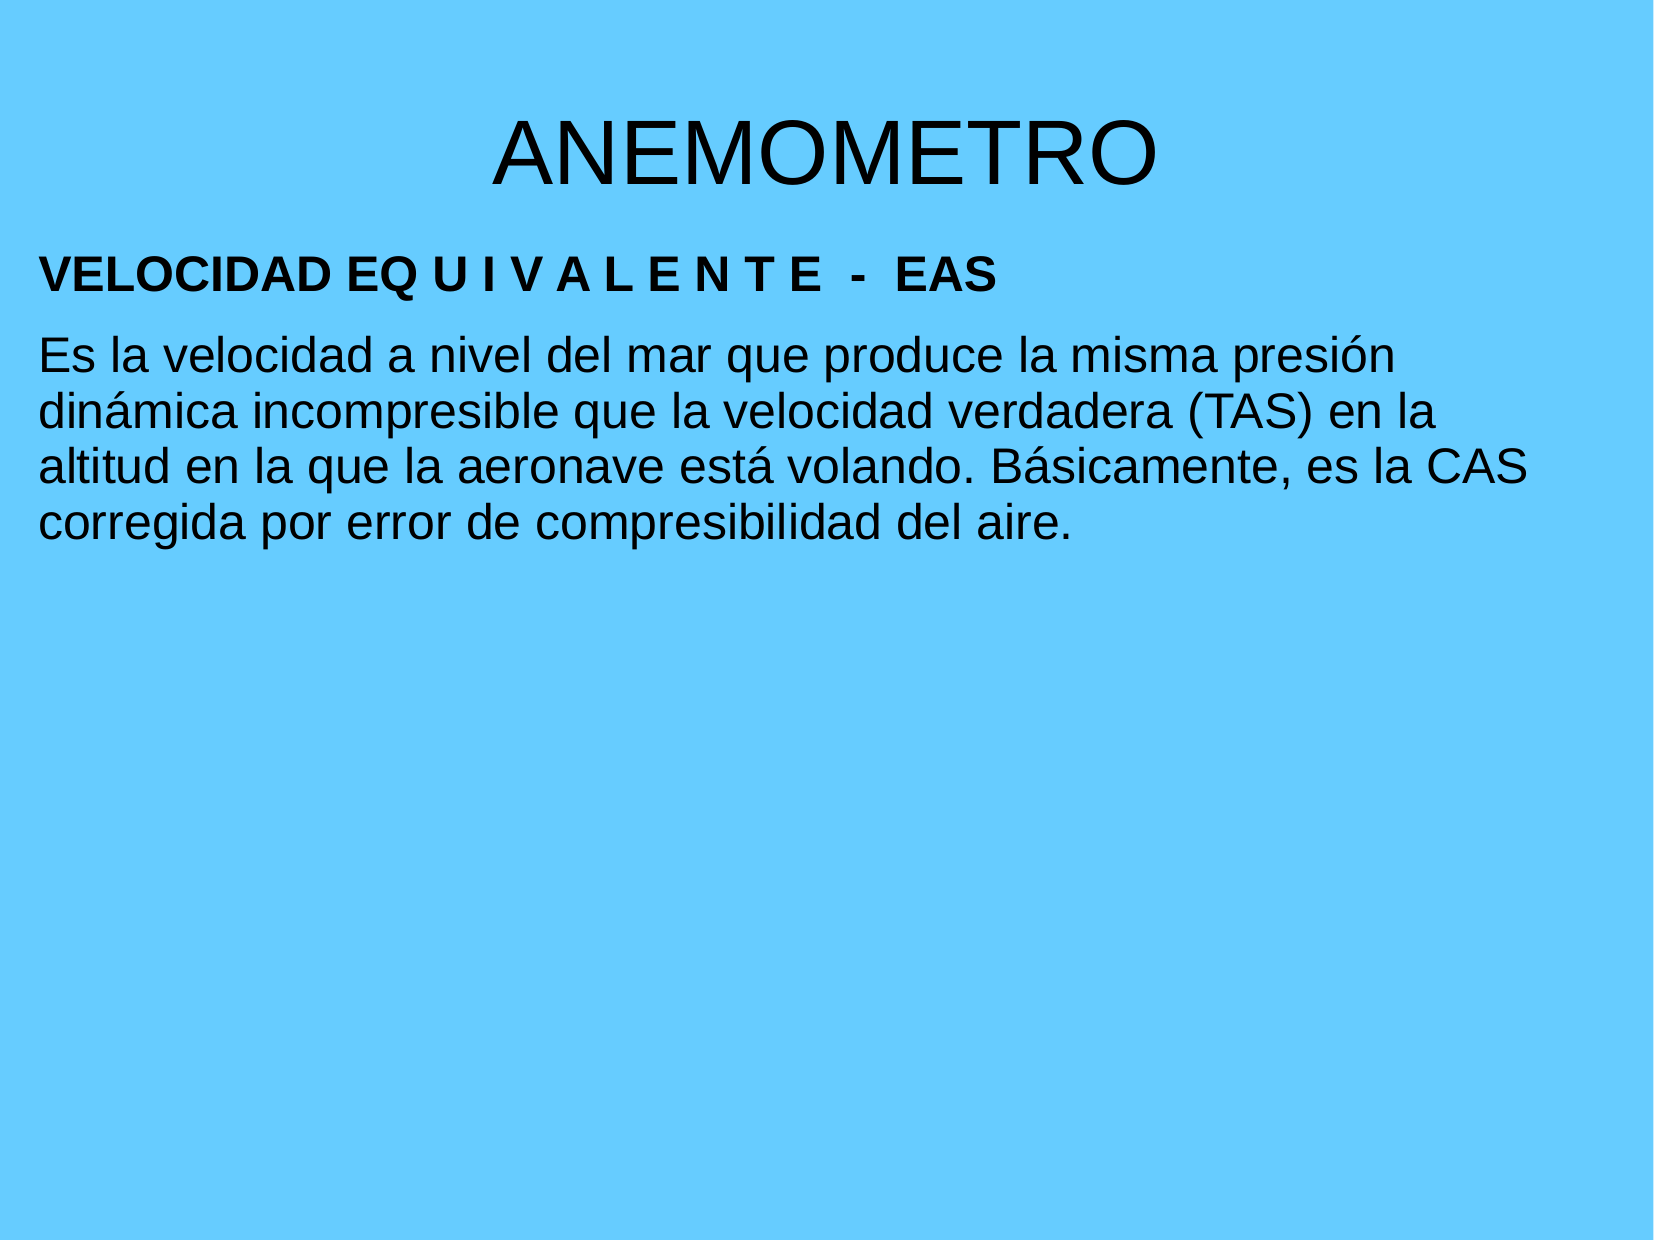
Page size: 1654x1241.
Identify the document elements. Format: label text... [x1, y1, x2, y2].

text_box VELOCIDAD EQ U I V A L E N T E - EAS Es la velocidad a nivel del mar que produce la misma presión dinámica incompresible que la velocidad verdadera (TAS) en la altitud en la que la aeronave está volando. Básicamente, es la CAS corregida por error de compresibilidad del aire. [23, 239, 1594, 1170]
title ANEMOMETRO [82, 49, 1571, 239]
